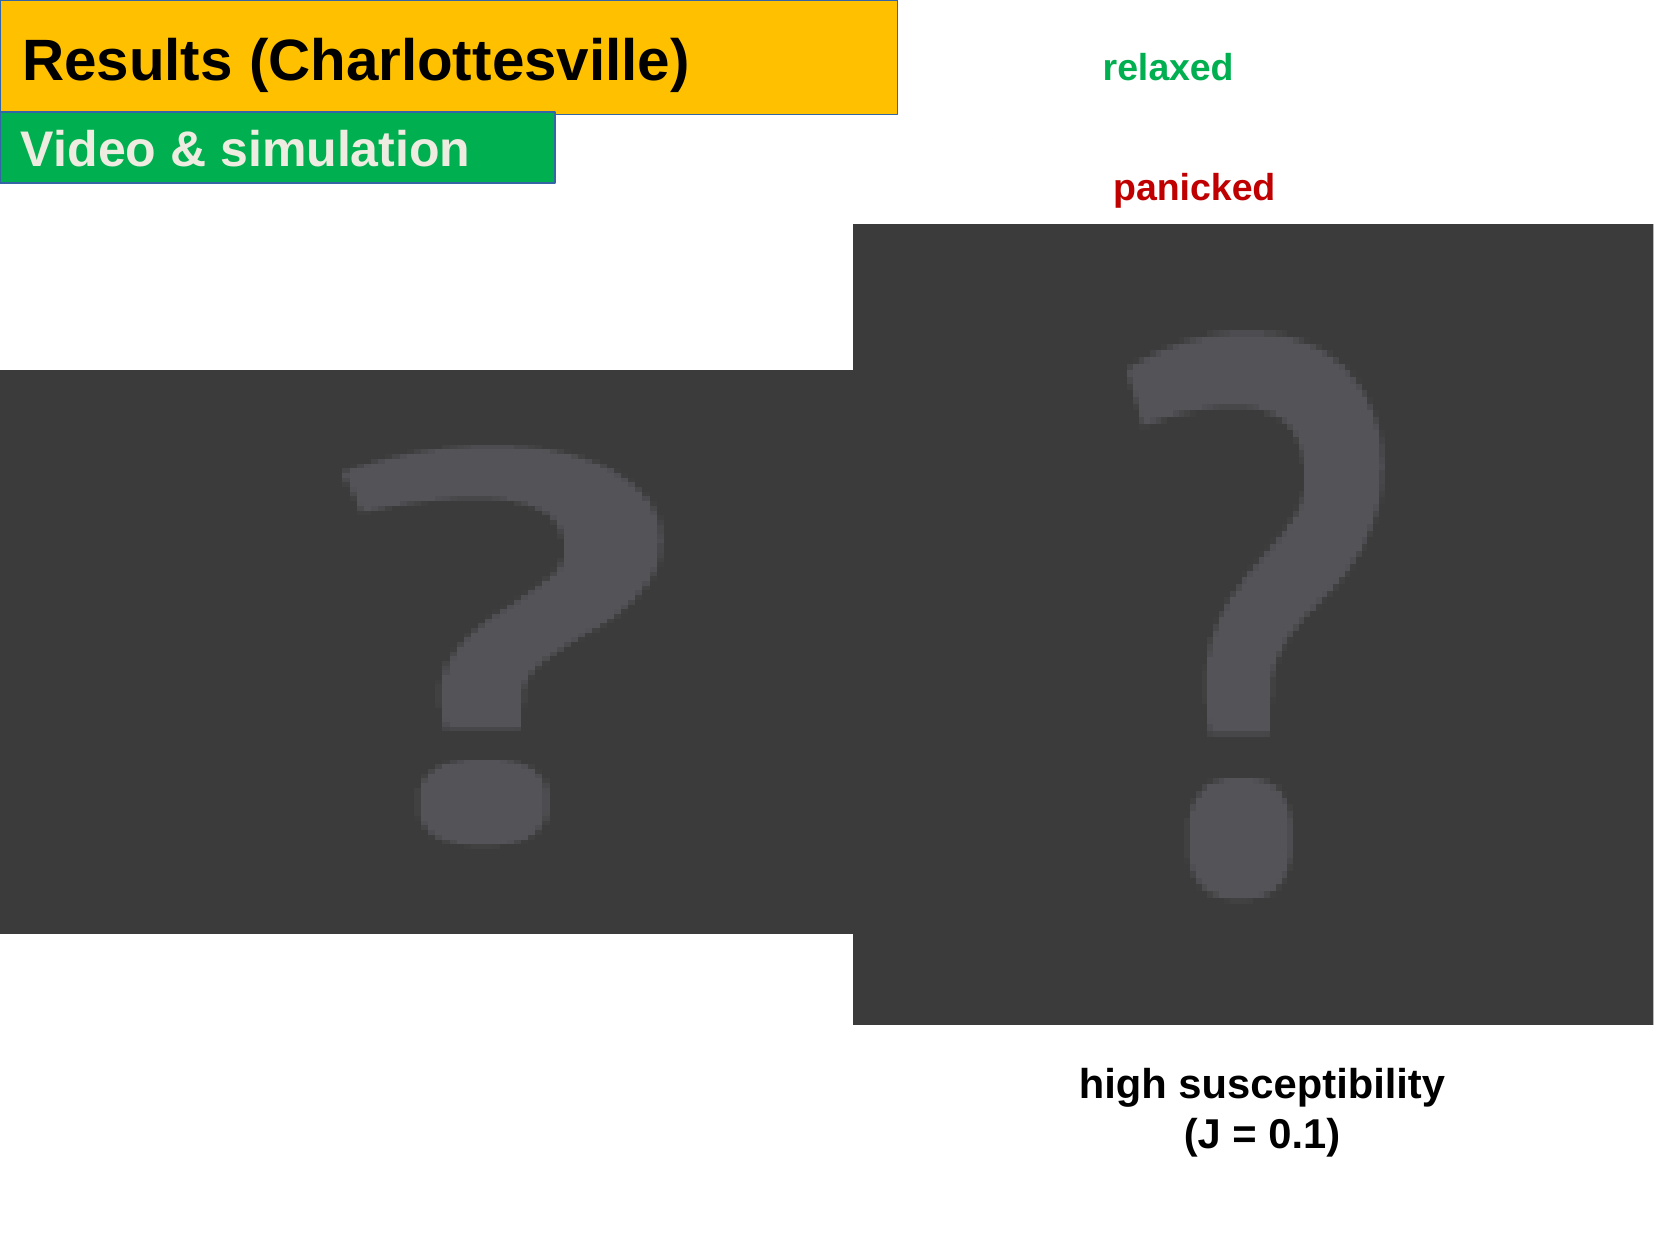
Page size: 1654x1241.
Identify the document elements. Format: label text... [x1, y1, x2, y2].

text_box relaxed [1087, 35, 1608, 101]
picture [0, 224, 1654, 1025]
text_box Results (Charlottesville) [7, 14, 941, 95]
text_box high susceptibility (J = 0.1) [992, 1047, 1532, 1152]
text_box panicked [1098, 155, 1513, 221]
text_box Video & simulation [5, 108, 827, 189]
text_box [0, 0, 898, 183]
